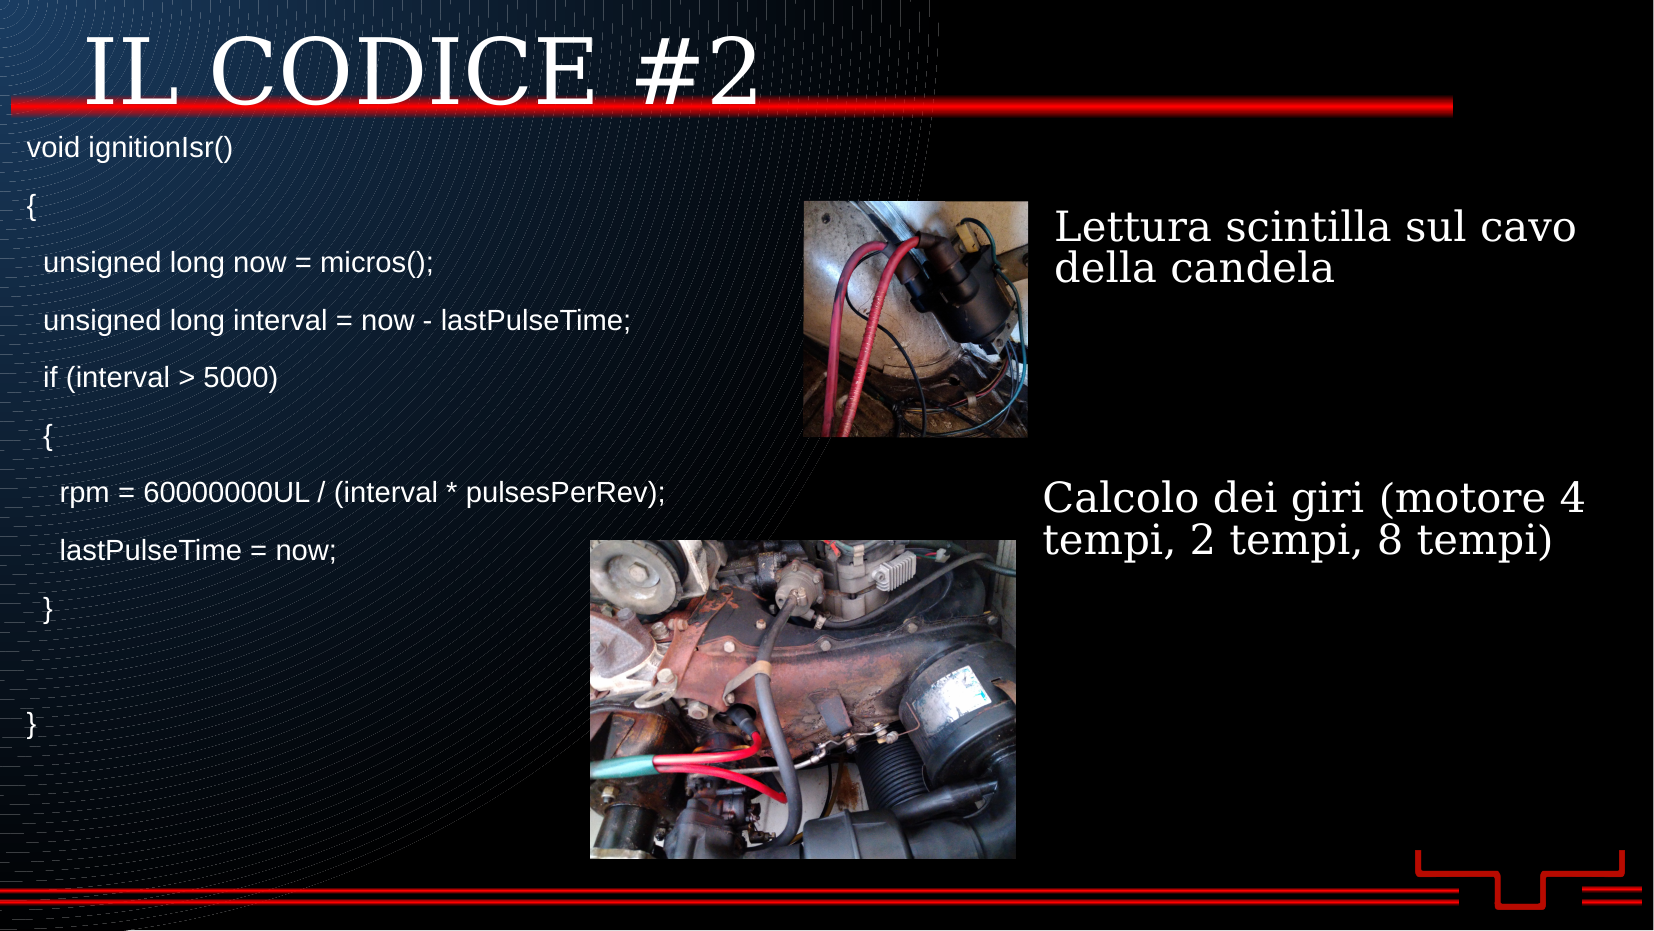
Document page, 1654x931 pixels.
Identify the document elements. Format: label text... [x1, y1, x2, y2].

title IL CODICE #2 [82, 31, 1571, 124]
text_box Lettura scintilla sul cavo della candela [1003, 200, 1654, 319]
text_box [1582, 898, 1642, 906]
text_box Calcolo dei giri (motore 4 tempi, 2 tempi, 8 tempi) [992, 472, 1654, 591]
text_box [0, 887, 1459, 894]
picture [590, 540, 1016, 860]
picture [1415, 850, 1625, 910]
text_box [1582, 885, 1642, 893]
text_box [0, 898, 1459, 906]
picture [803, 200, 1029, 438]
text_box void ignitionIsr() { unsigned long now = micros(); unsigned long interval = now - lastPulseTime; if (interval > 5000) { rpm = 60000000UL / (interval * pulsesPerRev); lastPulseTime = now; } } [11, 123, 1028, 860]
text_box [11, 94, 82, 119]
